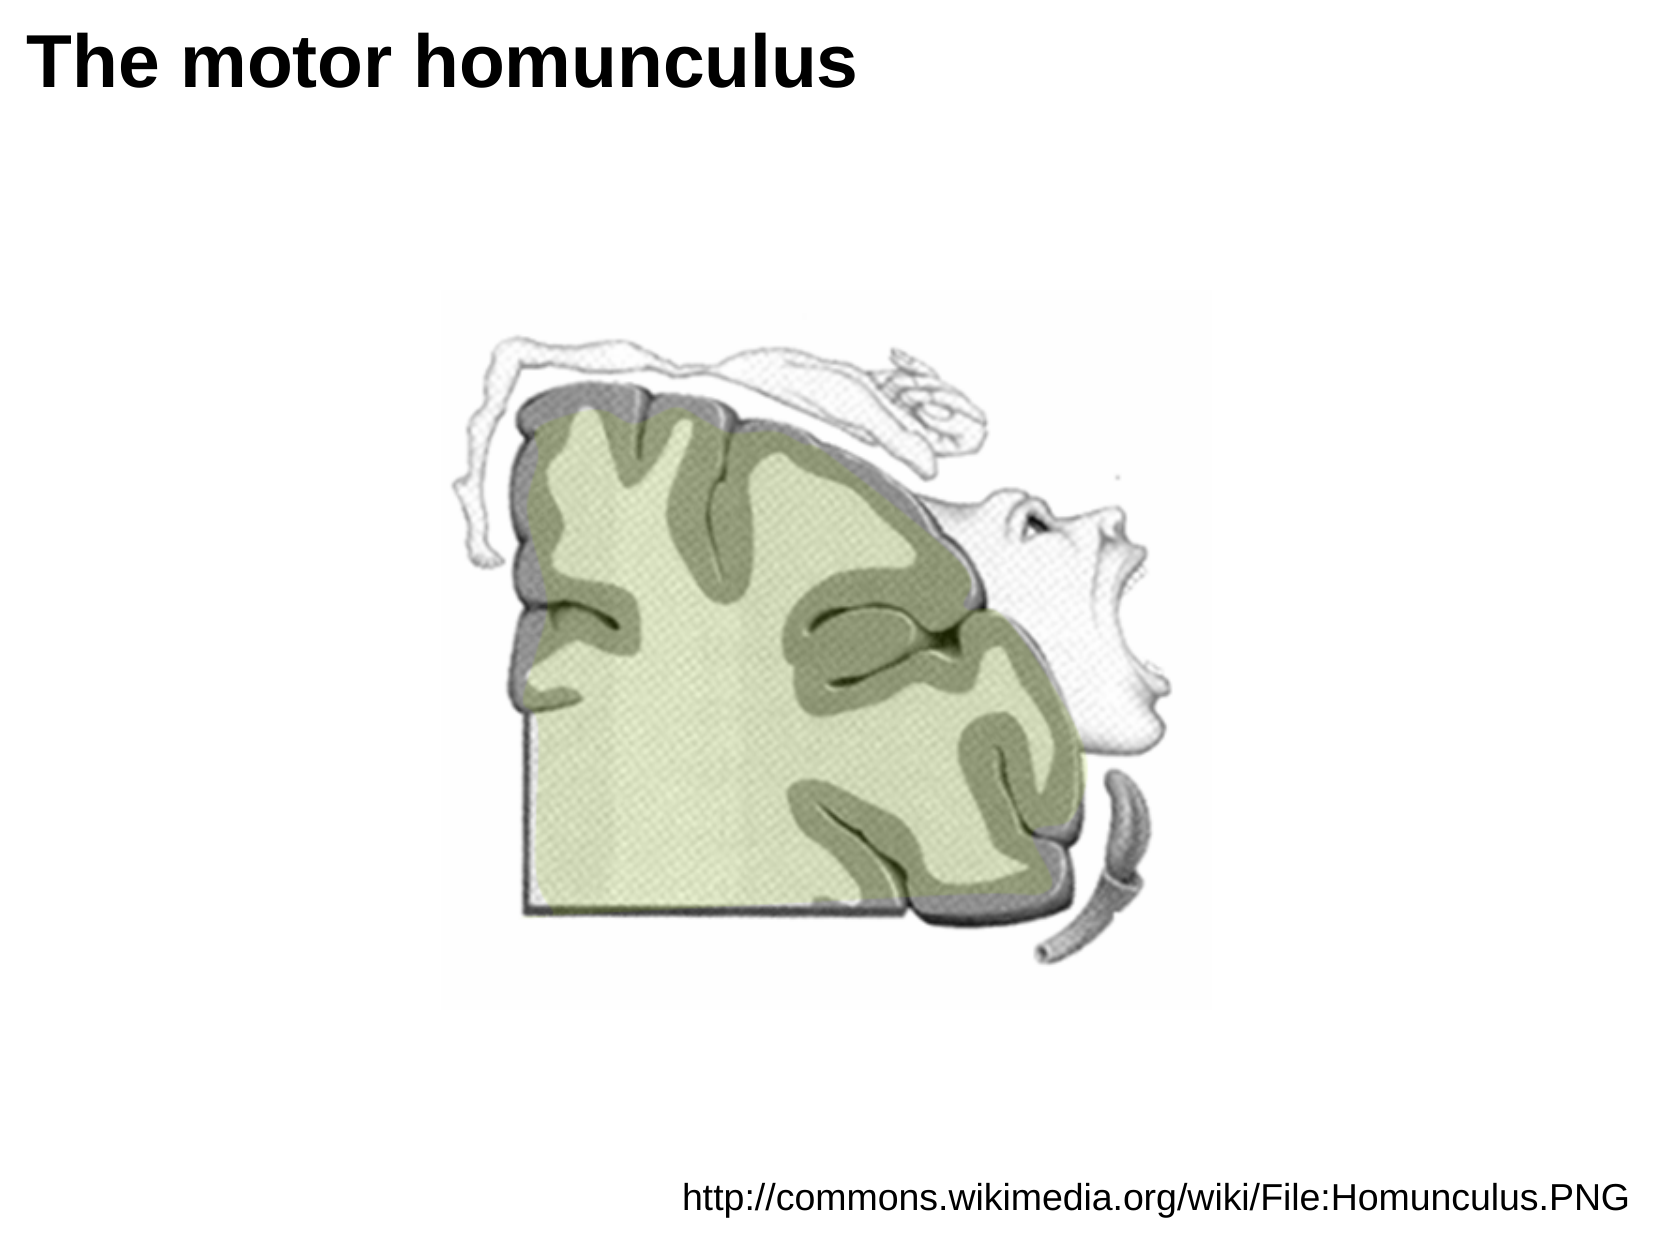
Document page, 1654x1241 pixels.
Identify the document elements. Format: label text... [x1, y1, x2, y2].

text_box The motor homunculus [11, 11, 1016, 111]
text_box http://commons.wikimedia.org/wiki/File:Homunculus.PNG [667, 1169, 1646, 1227]
picture [441, 290, 1212, 1010]
